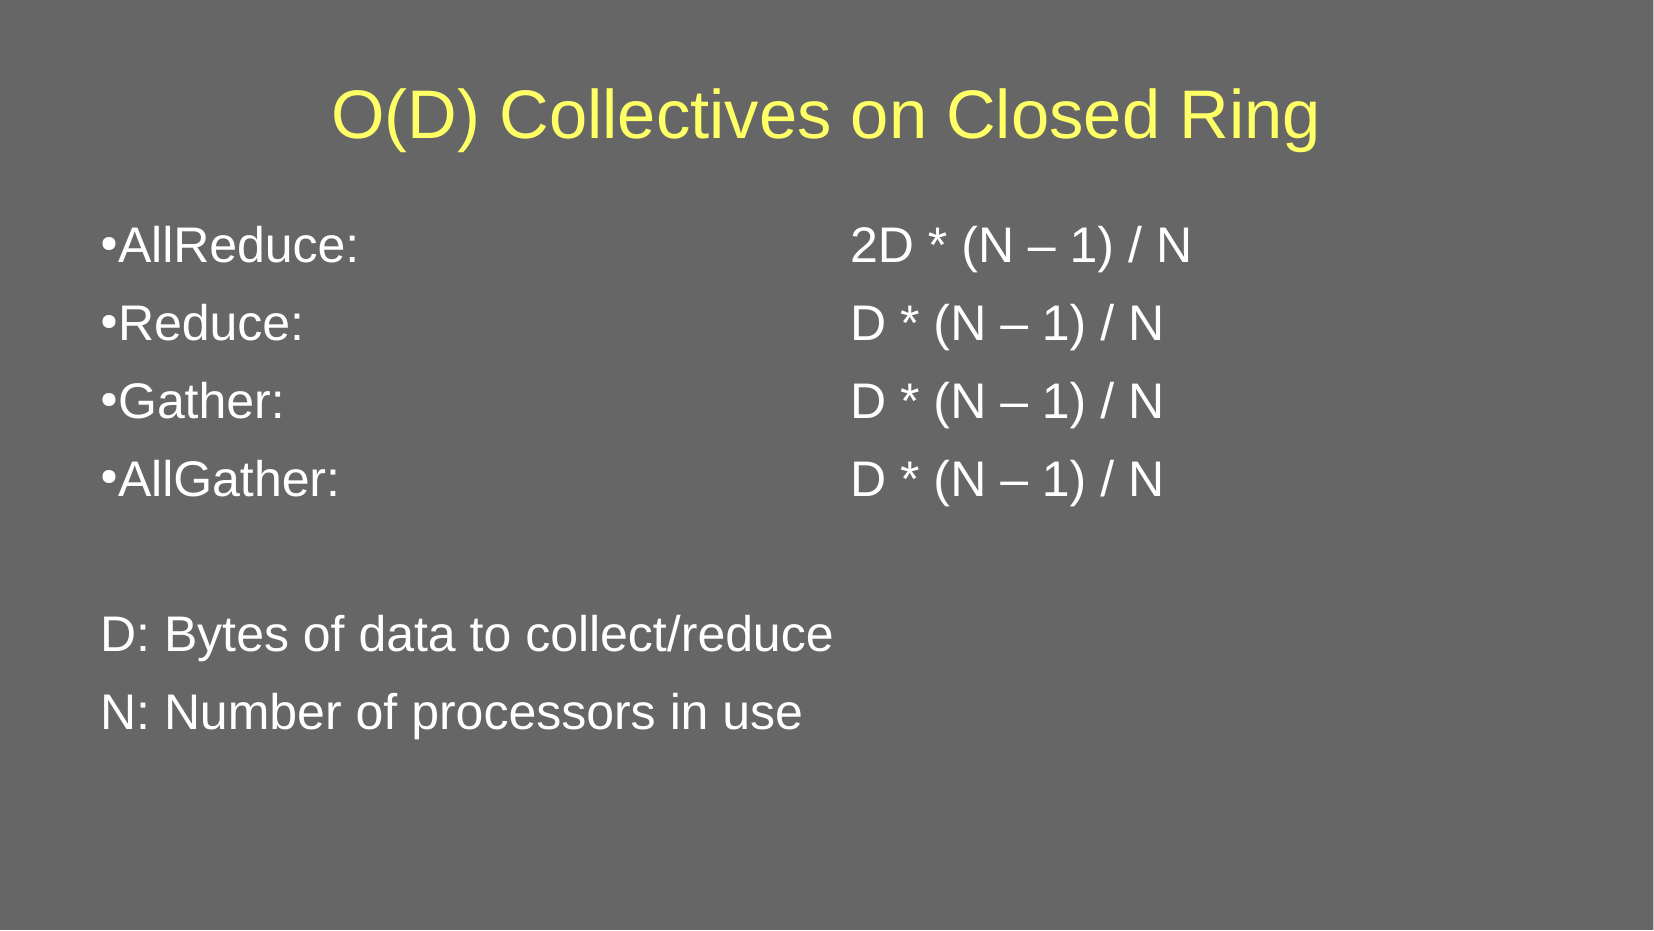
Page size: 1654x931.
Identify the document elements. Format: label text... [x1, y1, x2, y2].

title O(D) Collectives on Closed Ring [82, 36, 1571, 193]
list AllReduce: 2D * (N – 1) / N Reduce: D * (N – 1) / N Gather: D * (N – 1) / N AllGather: D * (N – 1) / N D: Bytes of data to collect/reduce N: Number of processors in use [82, 217, 1571, 757]
